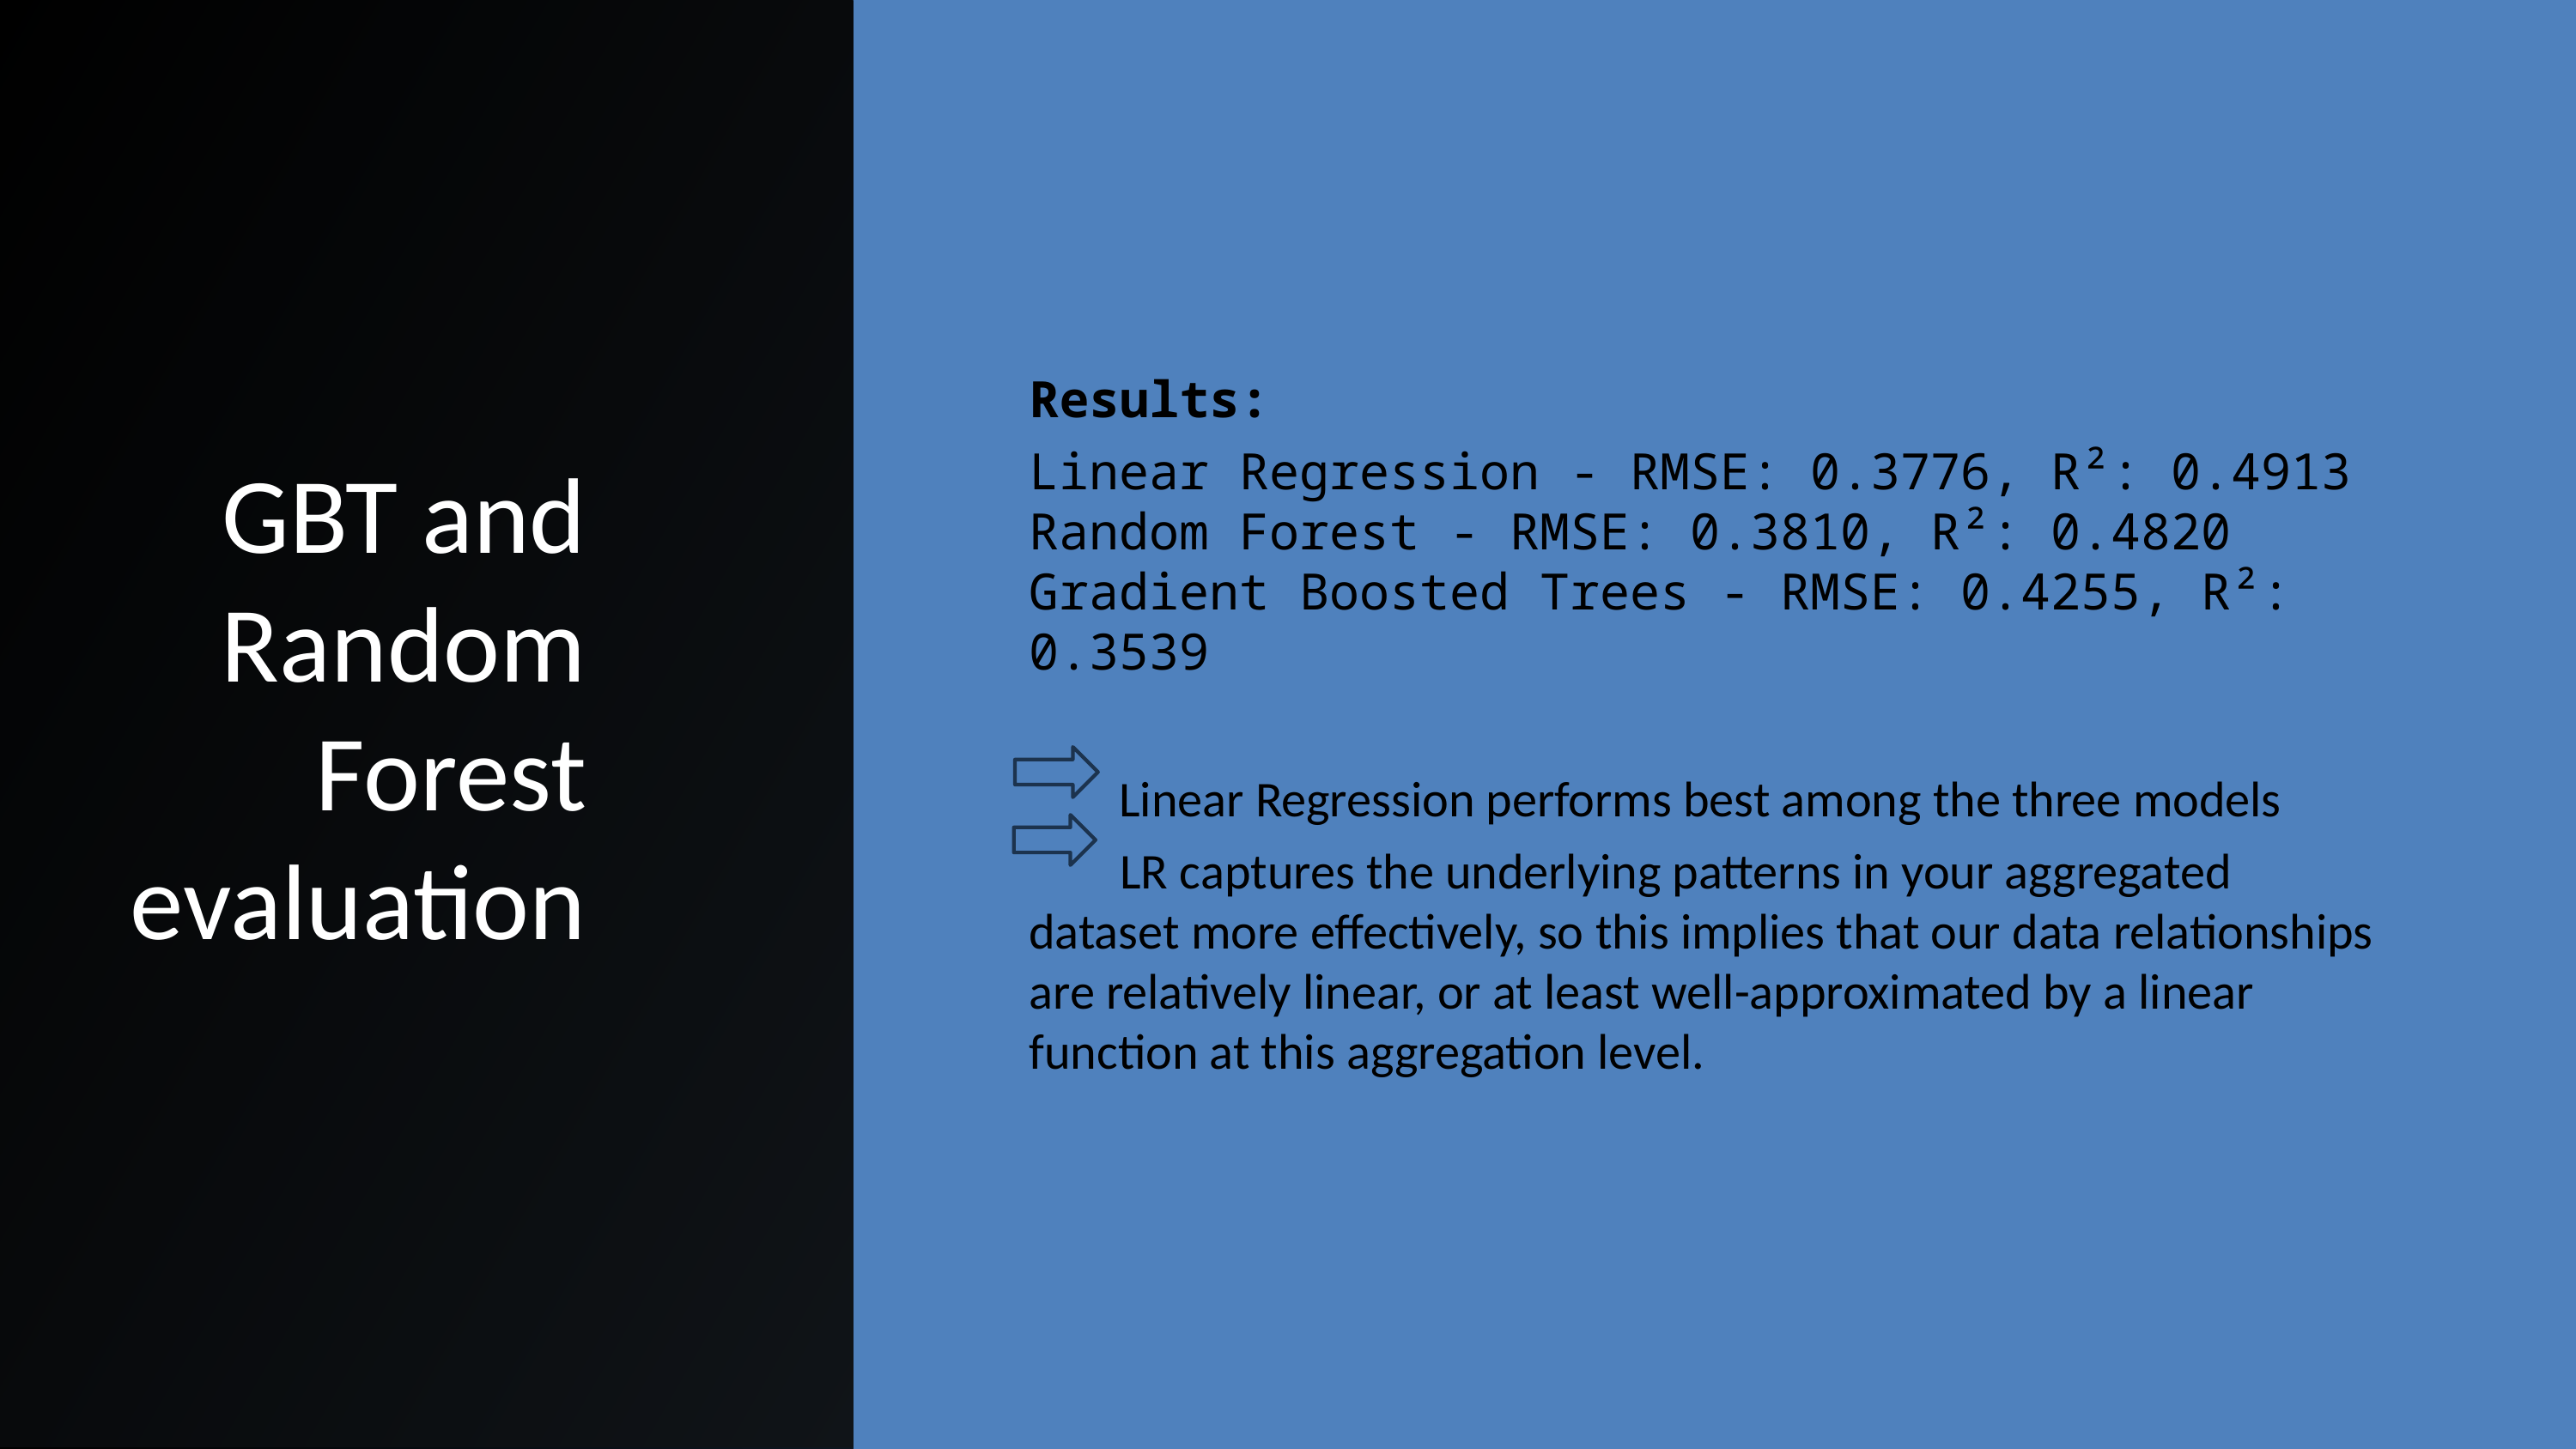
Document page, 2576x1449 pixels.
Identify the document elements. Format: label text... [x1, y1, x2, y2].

text_box [0, 0, 2576, 1449]
title GBT and Random Forest evaluation [117, 252, 794, 968]
list Results: Linear Regression - RMSE: 0.3776, R²: 0.4913 Random Forest - RMSE: 0.3810, R²: 0.4820 Gradient Boosted Trees - RMSE: 0.4255, R²: 0.3539 Linear Regression performs best among the three models LR captures the underlying patterns in your aggregated dataset more effectively, so this implies that our data relationships are relatively linear, or at least well-approximated by a linear function at this aggregation level. [1016, 136, 2402, 1309]
